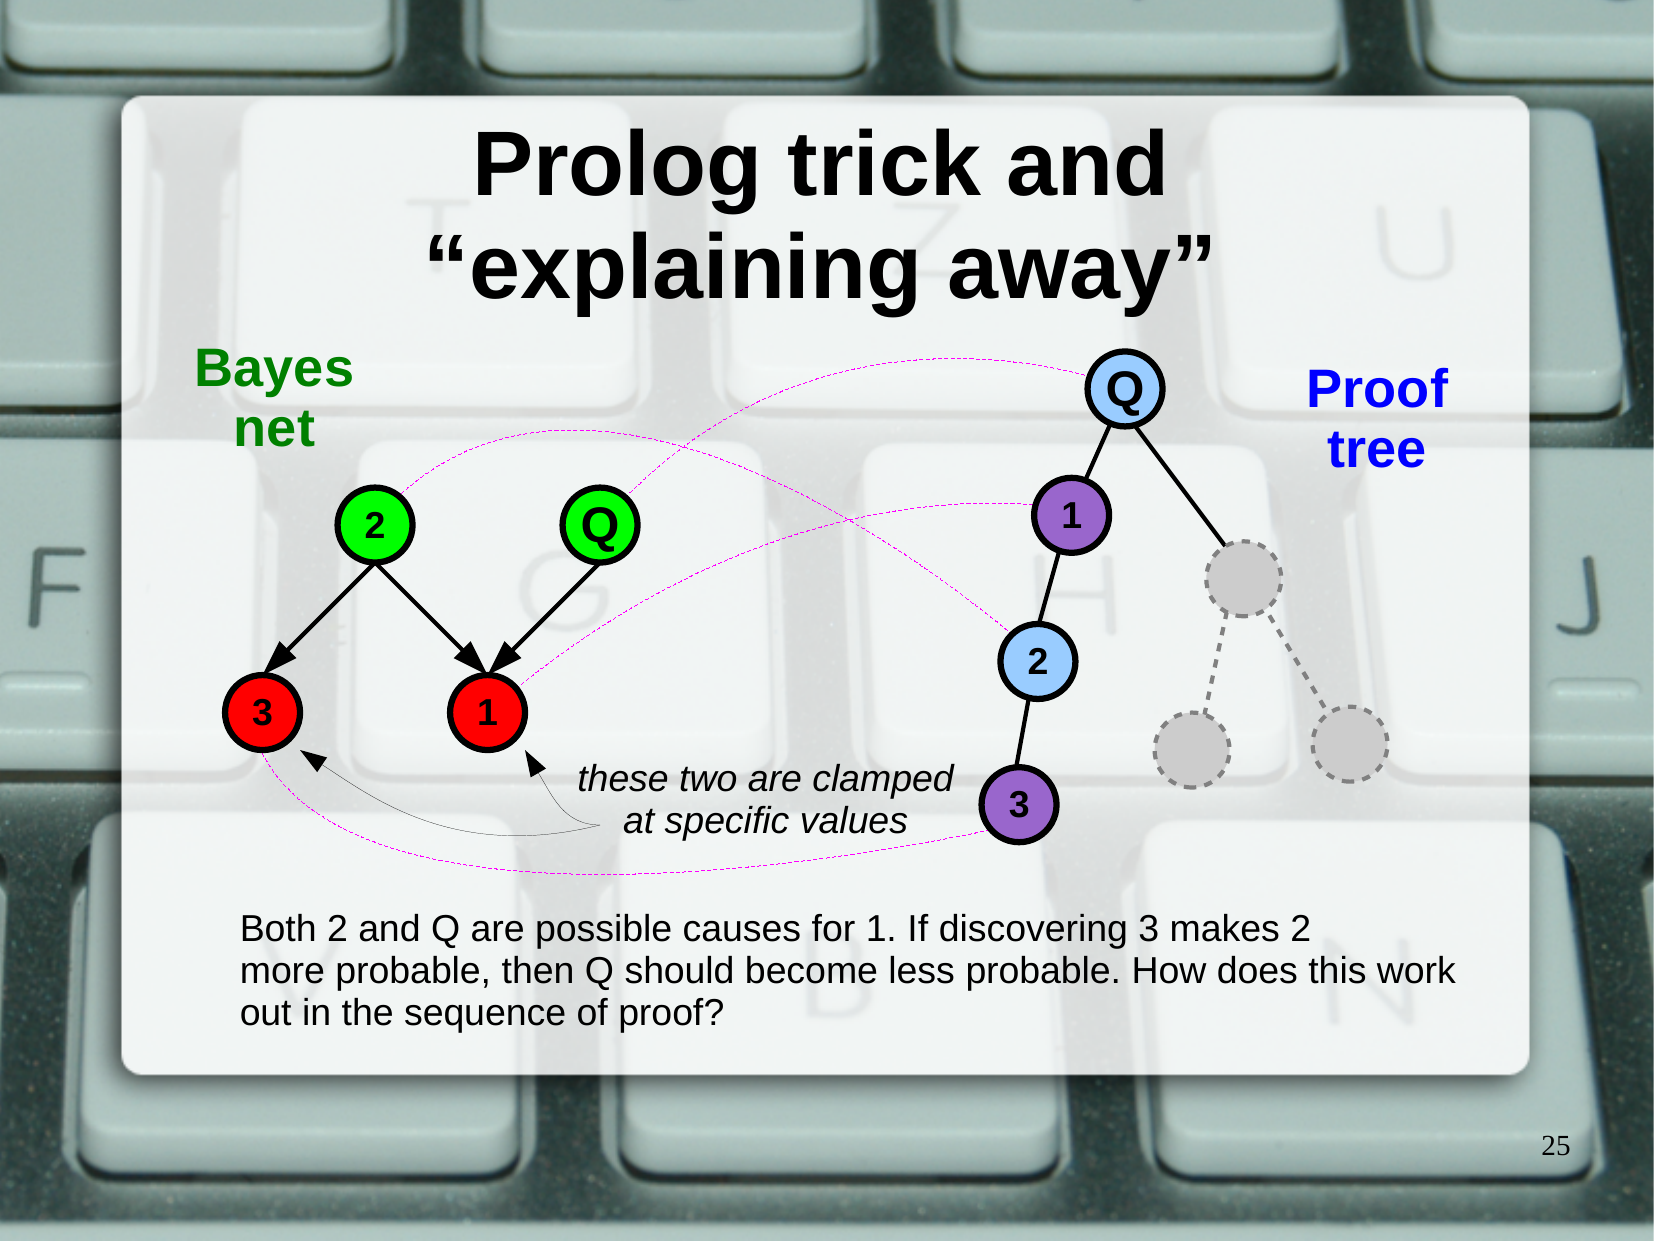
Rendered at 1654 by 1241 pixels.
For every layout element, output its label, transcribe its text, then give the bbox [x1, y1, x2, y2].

text_box [1154, 712, 1230, 788]
text_box Q [562, 487, 638, 563]
text_box [1206, 541, 1282, 617]
text_box 1 [1034, 477, 1110, 553]
text_box [1312, 706, 1388, 782]
text_box 3 [981, 767, 1057, 843]
text_box Both 2 and Q are possible causes for 1. If discovering 3 makes 2 more probable, then Q should become less probable. How does this work out in the sequence of proof? [225, 900, 1470, 1241]
title Prolog trick and “explaining away” [371, 112, 1272, 318]
text_box 2 [1000, 623, 1076, 699]
text_box these two are clamped at specific values [562, 750, 969, 849]
text_box 1 [450, 675, 526, 751]
text_box Proof tree [1266, 350, 1488, 490]
picture [0, 0, 1654, 1241]
text_box 3 [225, 675, 301, 751]
text_box Bayes net [163, 329, 385, 469]
text_box Q [1087, 351, 1163, 427]
text_box 2 [337, 487, 413, 563]
